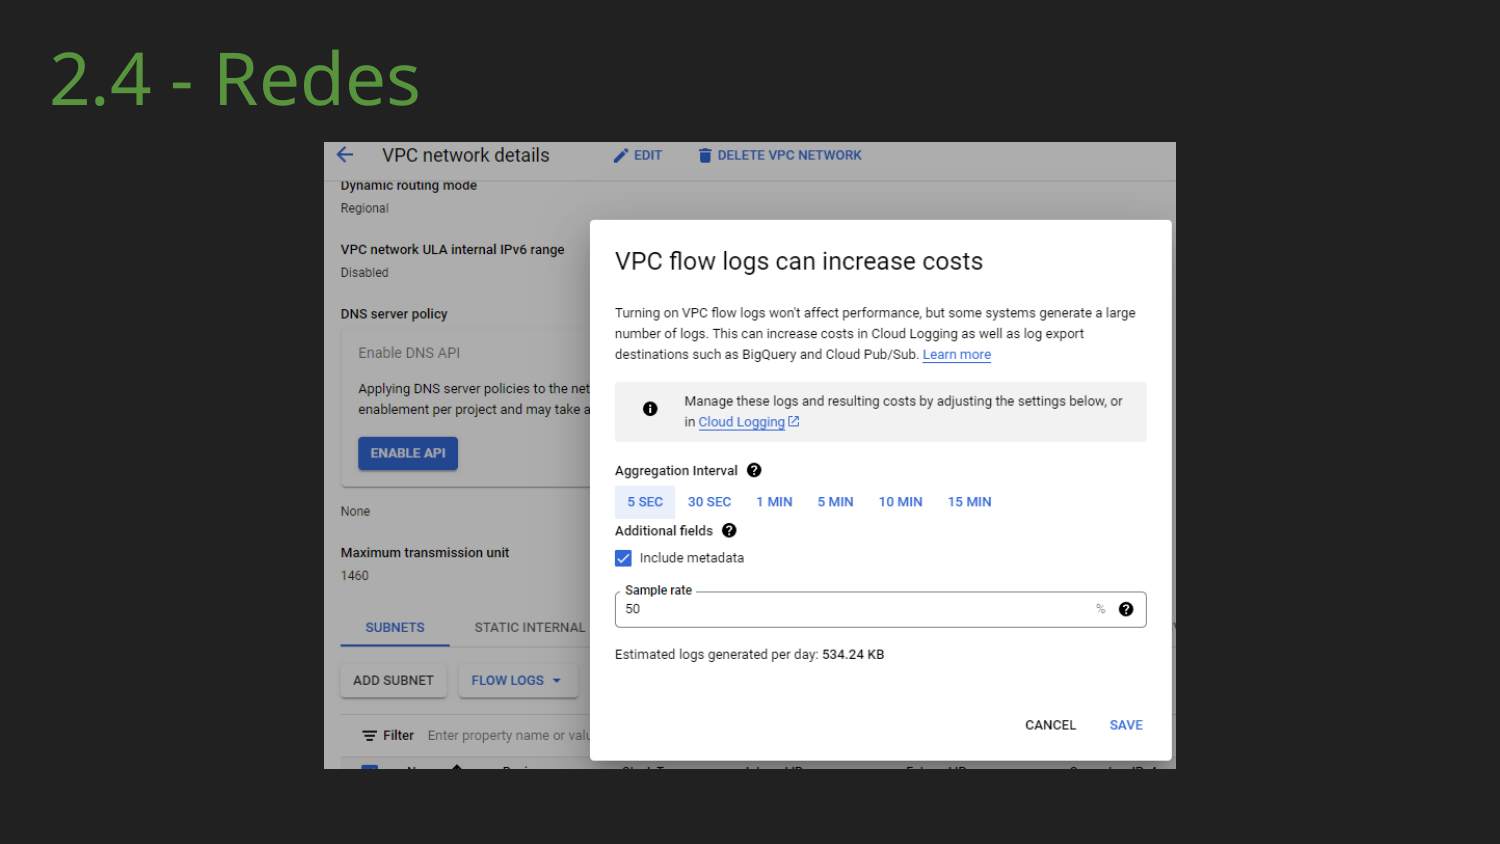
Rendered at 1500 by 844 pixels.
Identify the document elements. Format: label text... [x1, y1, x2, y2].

title 2.4 - Redes [34, 17, 1432, 168]
picture [324, 142, 1176, 769]
